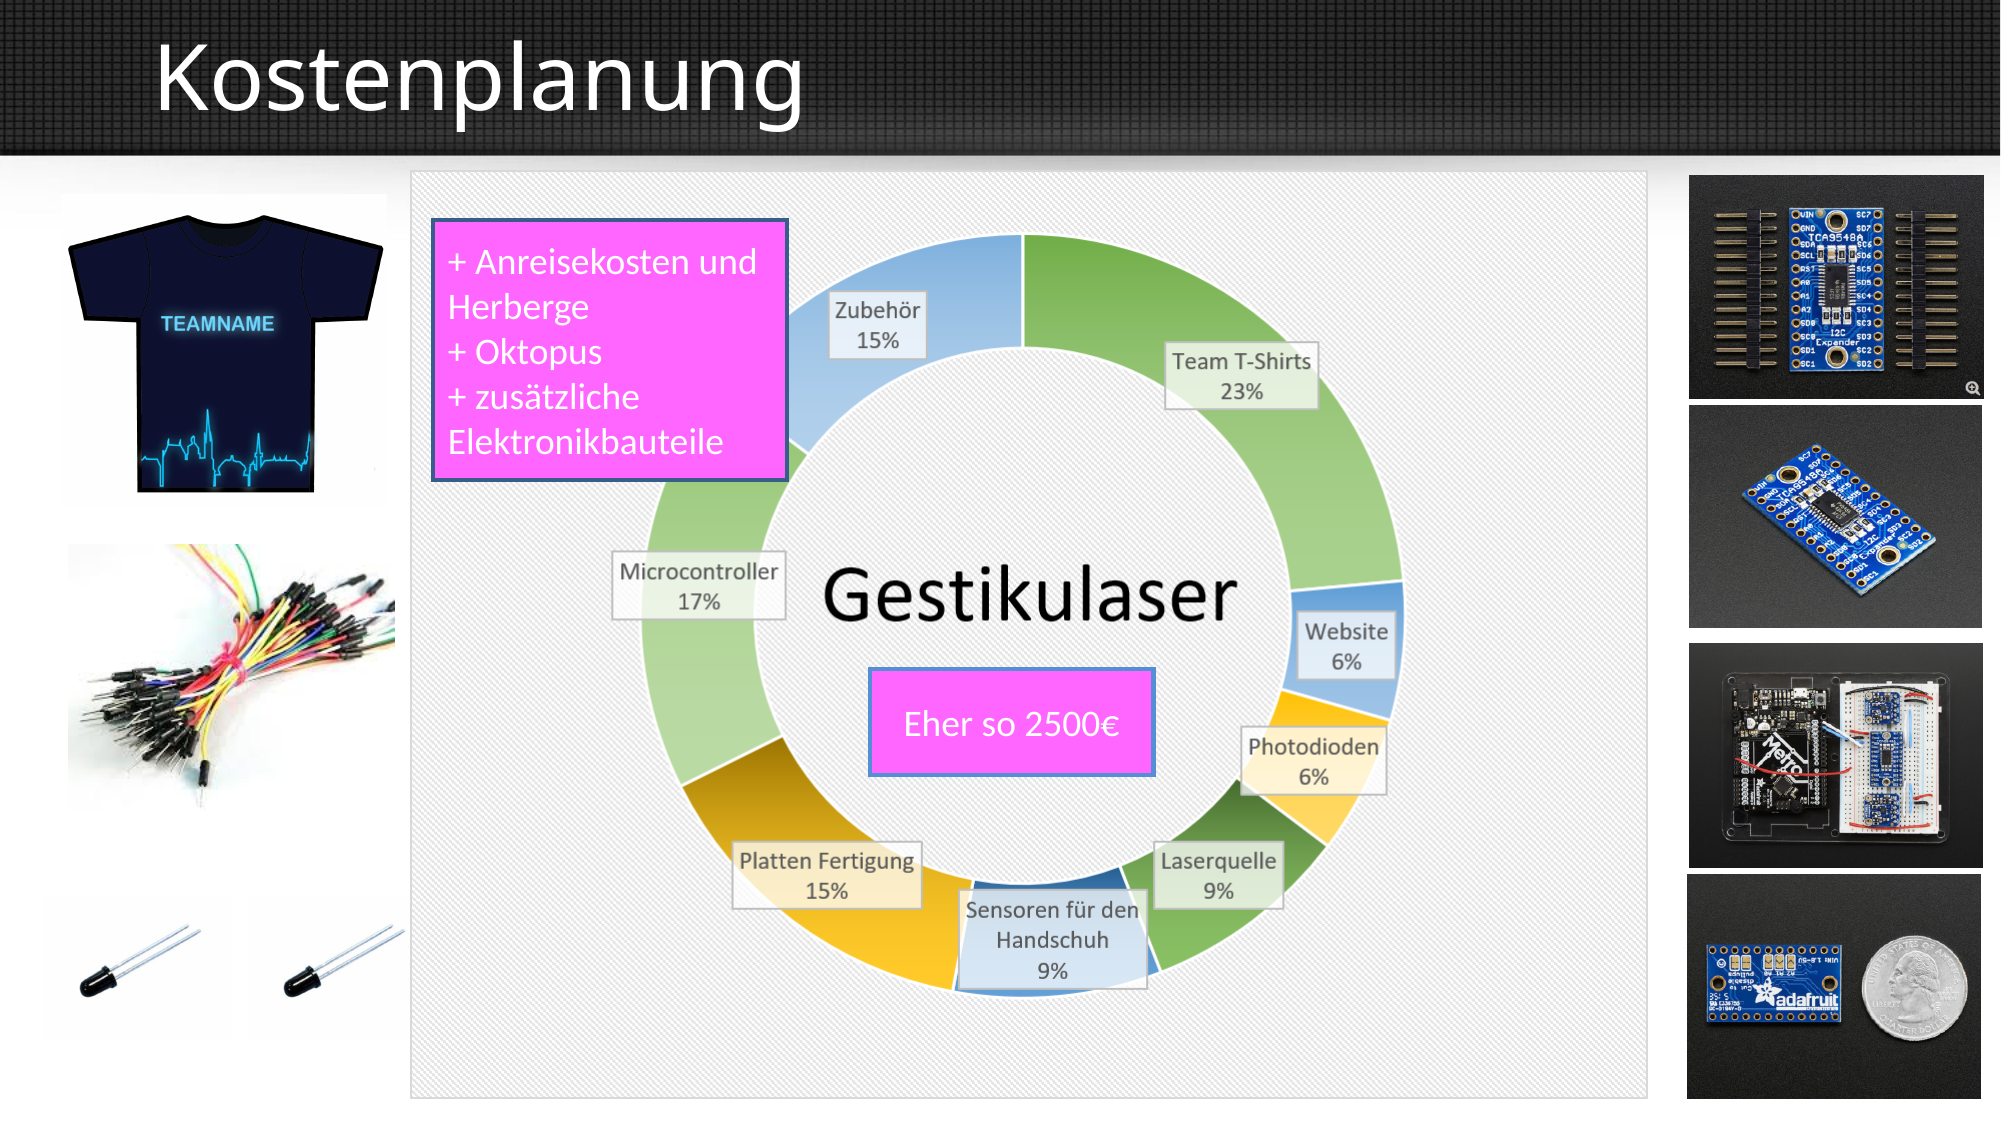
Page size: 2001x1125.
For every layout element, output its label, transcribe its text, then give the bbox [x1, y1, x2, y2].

text_box + Anreisekosten und Herberge + Oktopus + zusätzliche Elektronikbauteile [433, 220, 787, 480]
picture [68, 544, 395, 819]
text_box Eher so 2500€ [870, 669, 1154, 775]
picture [247, 170, 1648, 1099]
picture [1687, 874, 1981, 1099]
picture [43, 897, 232, 1039]
picture [61, 194, 387, 507]
picture [1689, 405, 1982, 629]
title Kostenplanung [137, 0, 1863, 190]
picture [1689, 643, 1983, 868]
picture [1689, 175, 1984, 399]
